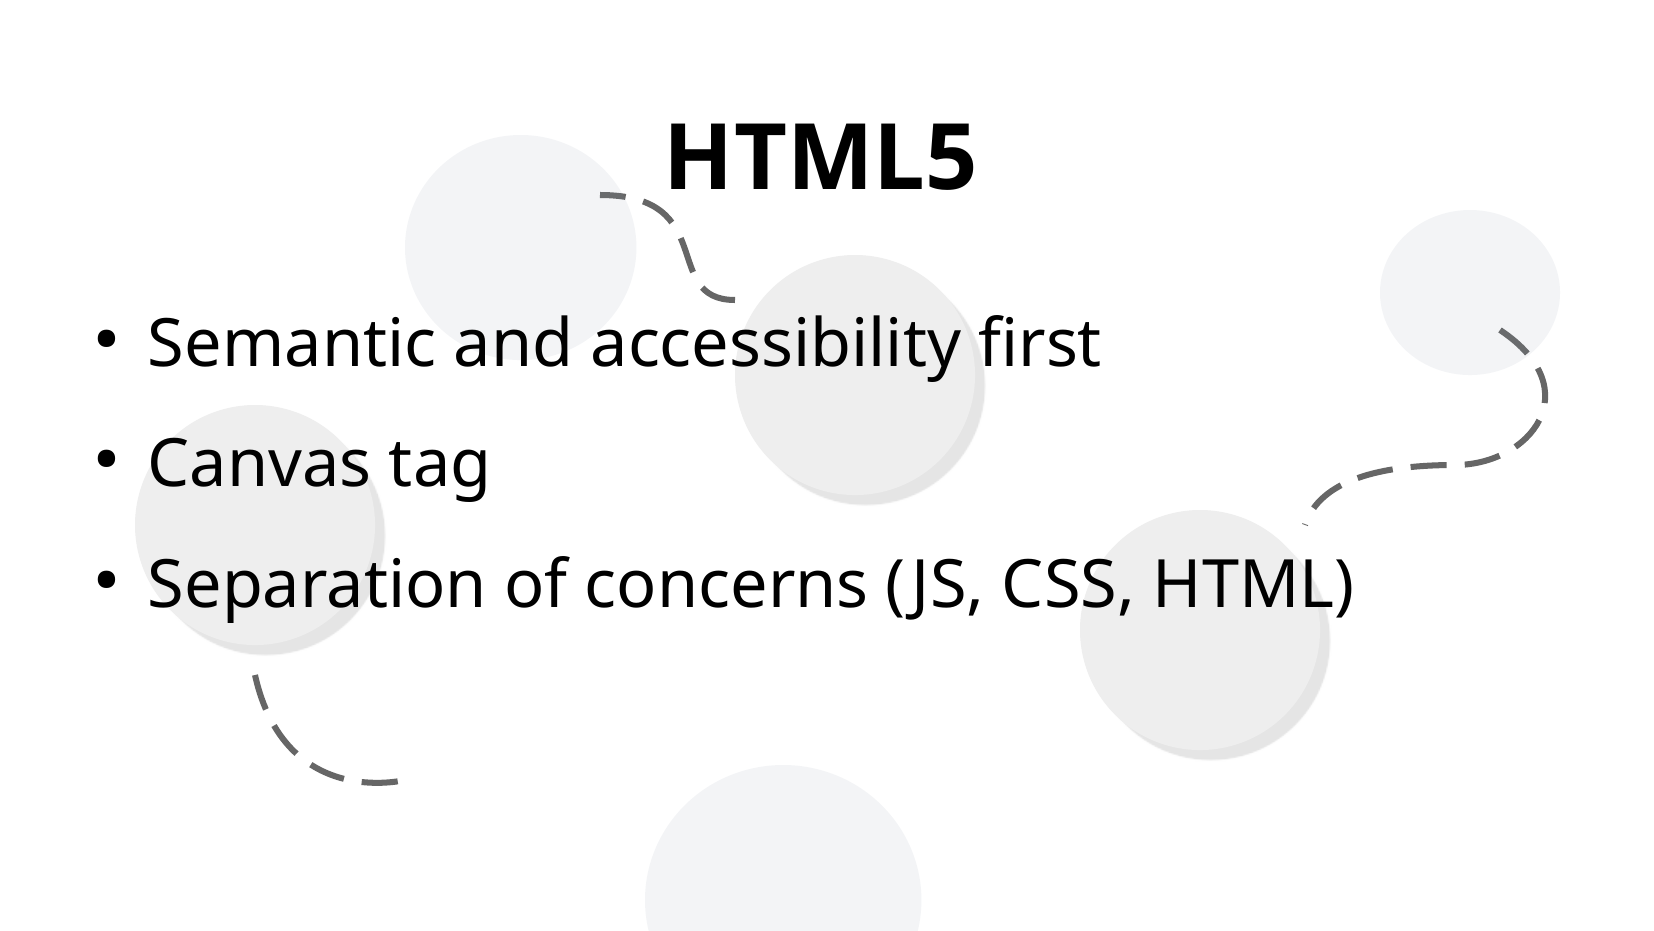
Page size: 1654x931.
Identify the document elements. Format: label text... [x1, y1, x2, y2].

title HTML5 [76, 76, 1565, 233]
list Semantic and accessibility first Canvas tag Separation of concerns (JS, CSS, HTML) [76, 295, 1565, 835]
